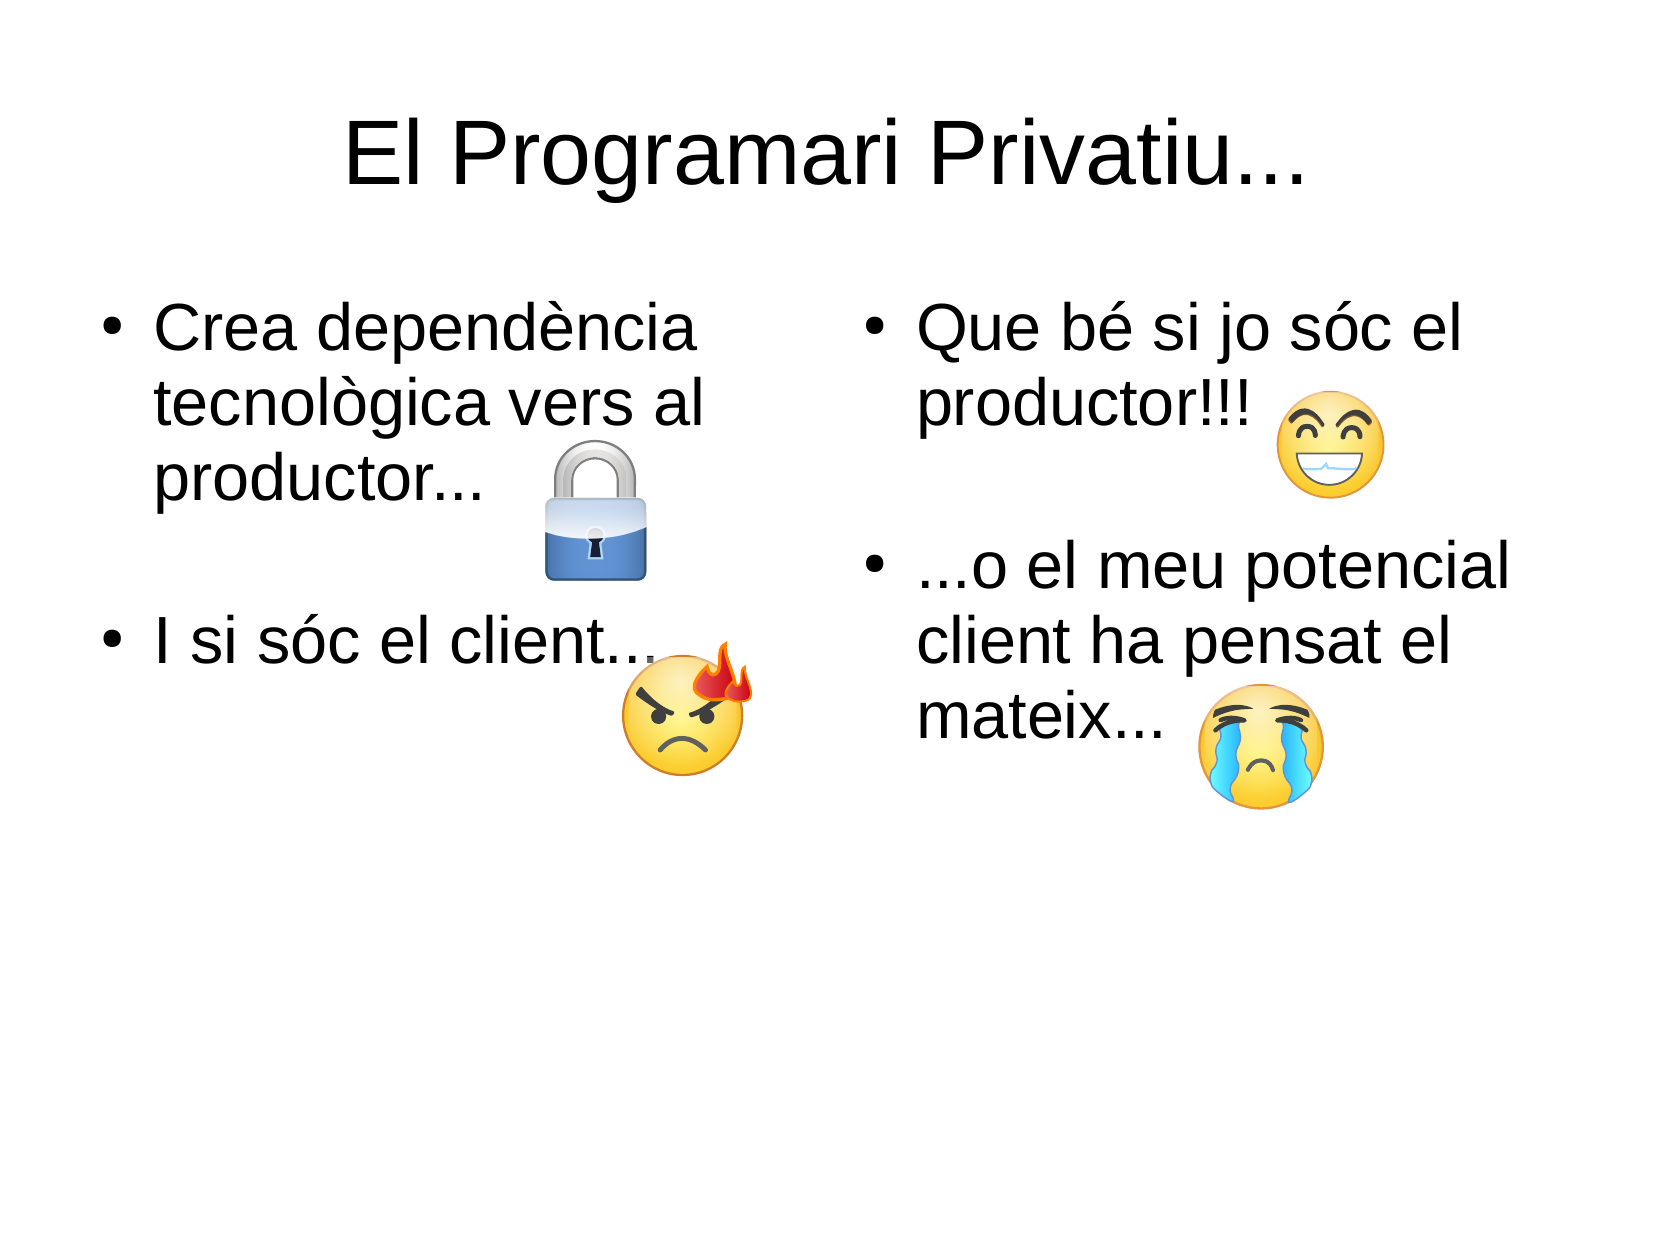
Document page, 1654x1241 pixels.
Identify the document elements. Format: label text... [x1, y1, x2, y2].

picture [1187, 673, 1335, 821]
title El Programari Privatiu... [82, 49, 1571, 257]
picture [1267, 381, 1394, 508]
list Que bé si jo sóc el productor!!! ...o el meu potencial client ha pensat el mateix... [845, 290, 1572, 1193]
picture [518, 425, 674, 596]
list Crea dependència tecnològica vers al productor... I si sóc el client... [82, 290, 809, 1182]
picture [614, 637, 756, 780]
